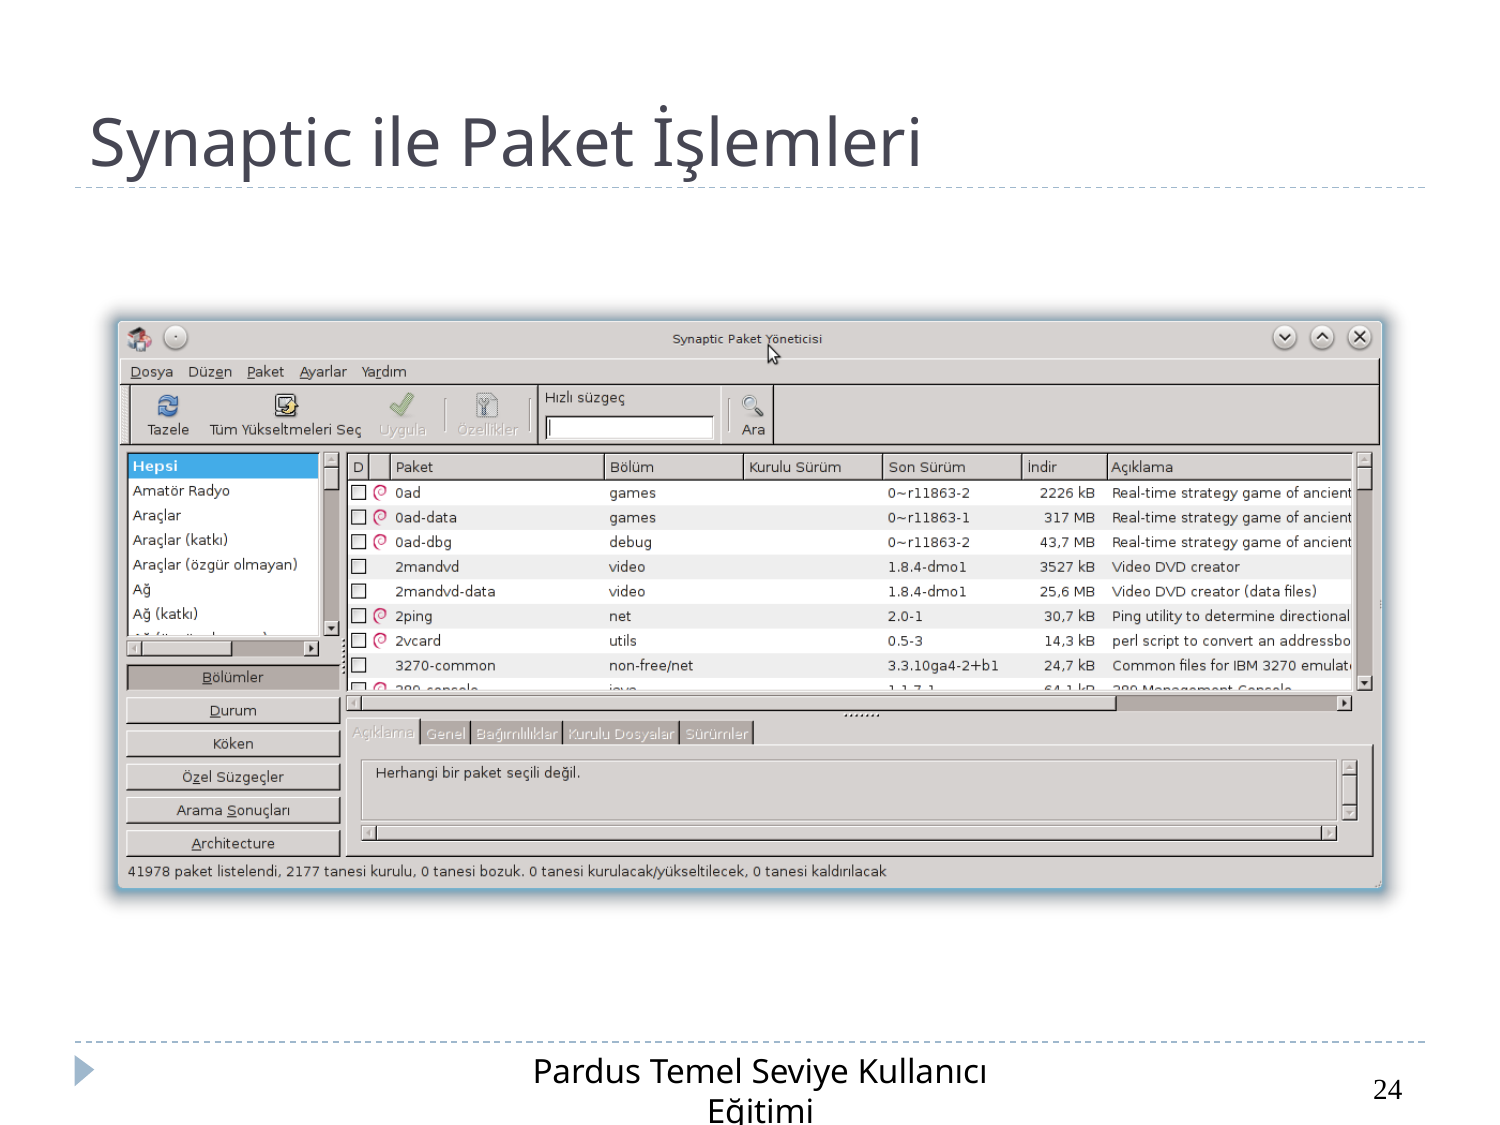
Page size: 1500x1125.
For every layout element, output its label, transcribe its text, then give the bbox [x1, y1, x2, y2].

picture [75, 278, 1425, 931]
title Synaptic ile Paket İşlemleri [75, 24, 1425, 188]
